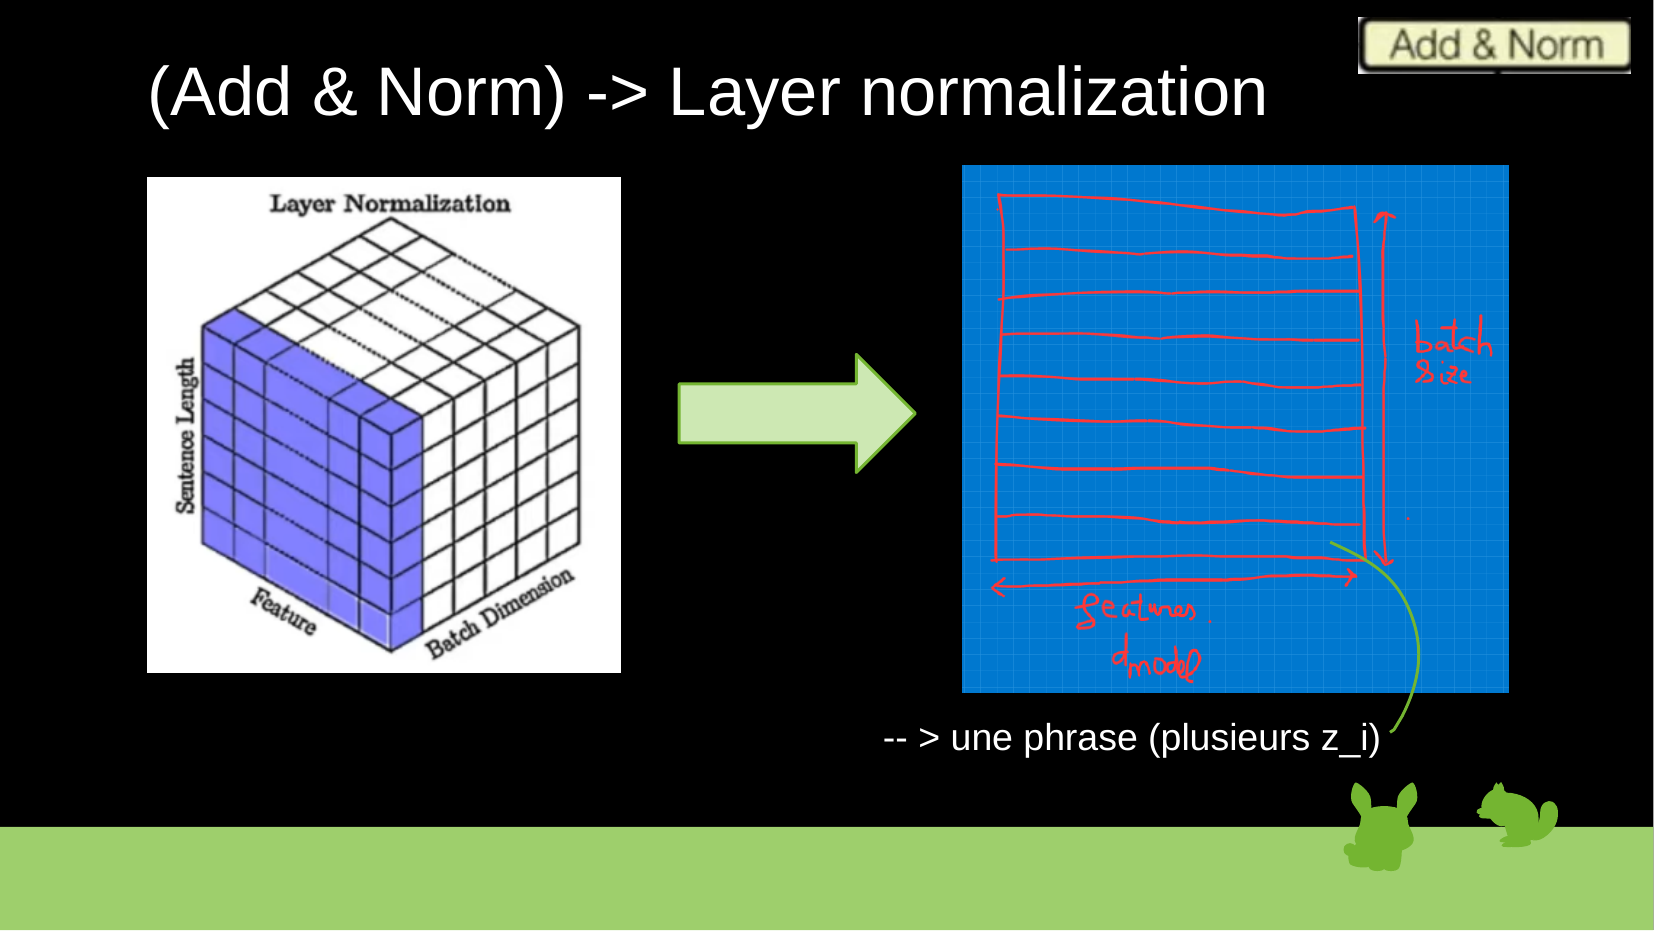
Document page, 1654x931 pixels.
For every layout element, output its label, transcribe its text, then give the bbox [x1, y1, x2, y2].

picture [147, 177, 621, 673]
picture [962, 165, 1509, 693]
text_box [679, 354, 916, 473]
title (Add & Norm) -> Layer normalization [0, 17, 1447, 166]
picture [1358, 17, 1631, 74]
text_box -- > une phrase (plusieurs z_i) [868, 708, 1418, 808]
